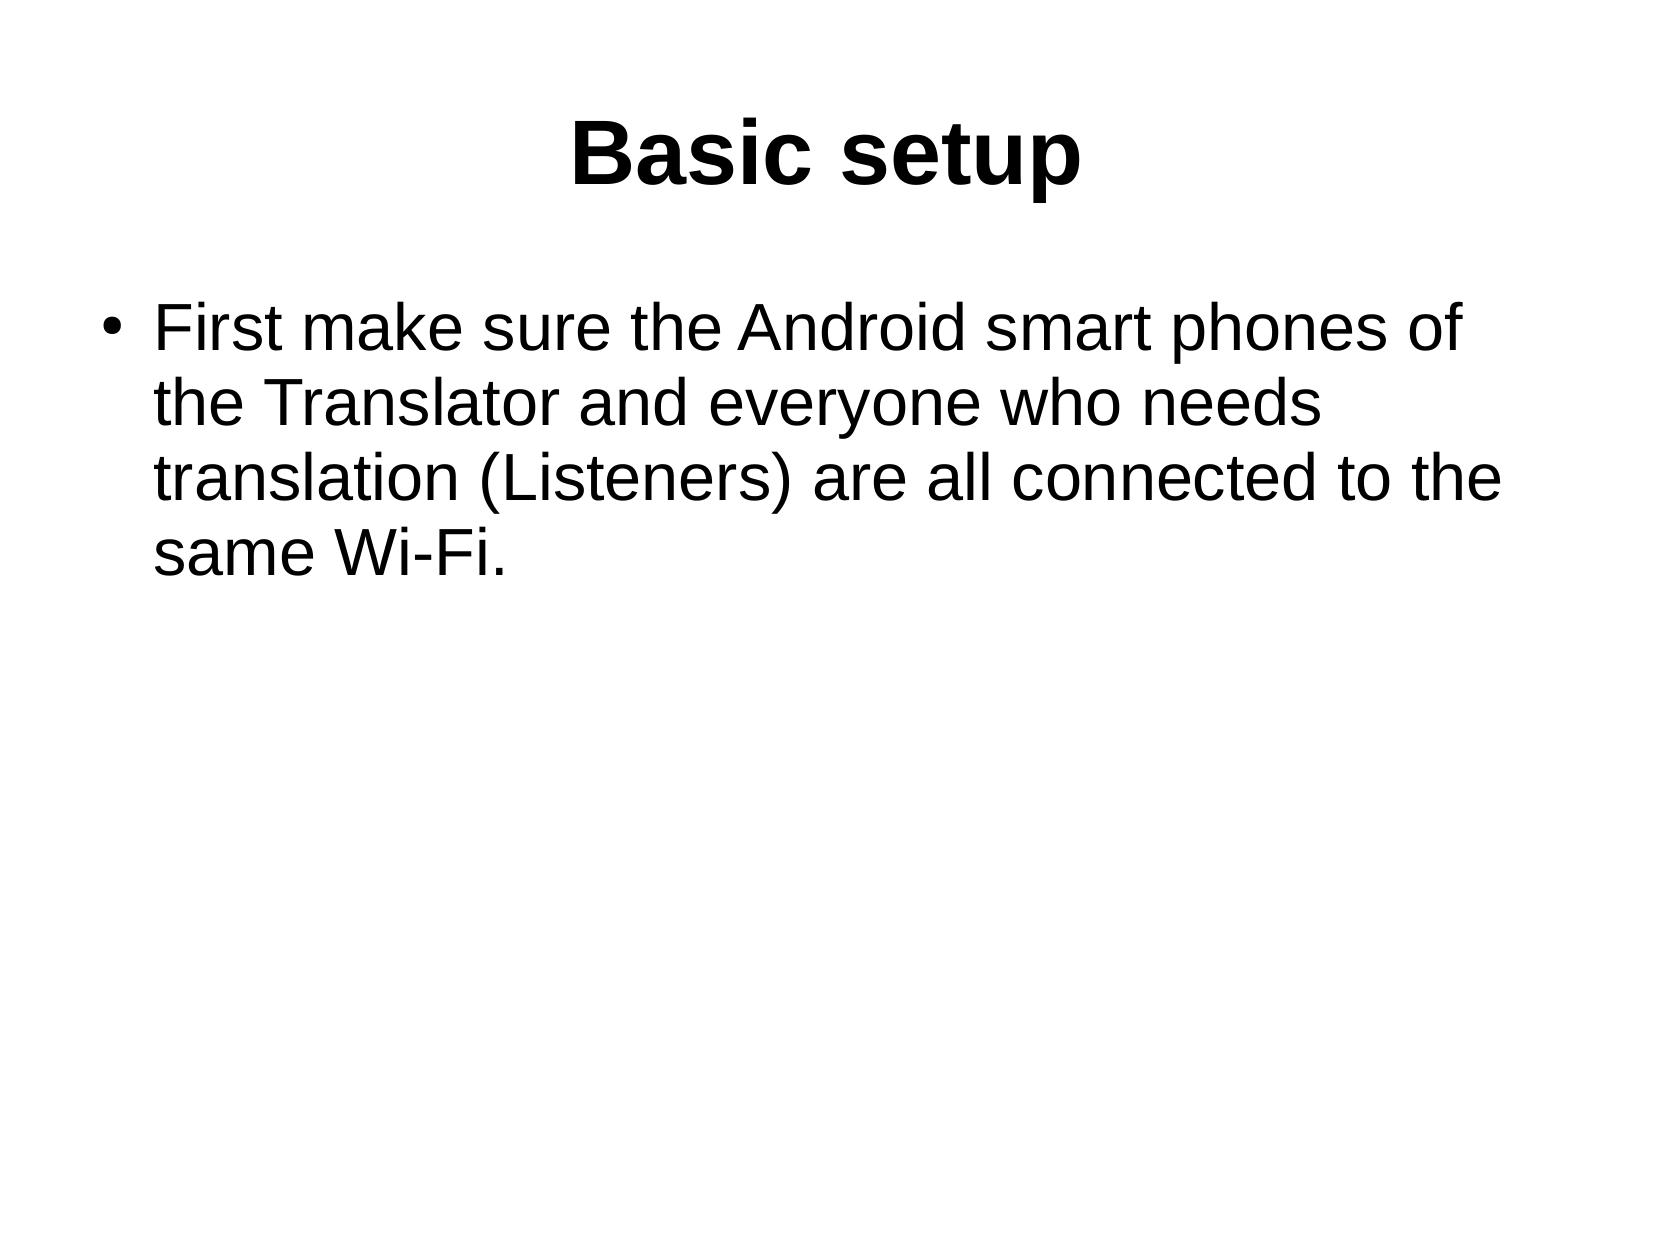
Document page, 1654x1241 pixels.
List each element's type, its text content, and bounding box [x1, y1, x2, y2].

title Basic setup [82, 49, 1571, 257]
list First make sure the Android smart phones of the Translator and everyone who needs translation (Listeners) are all connected to the same Wi-Fi. [82, 290, 1571, 1010]
